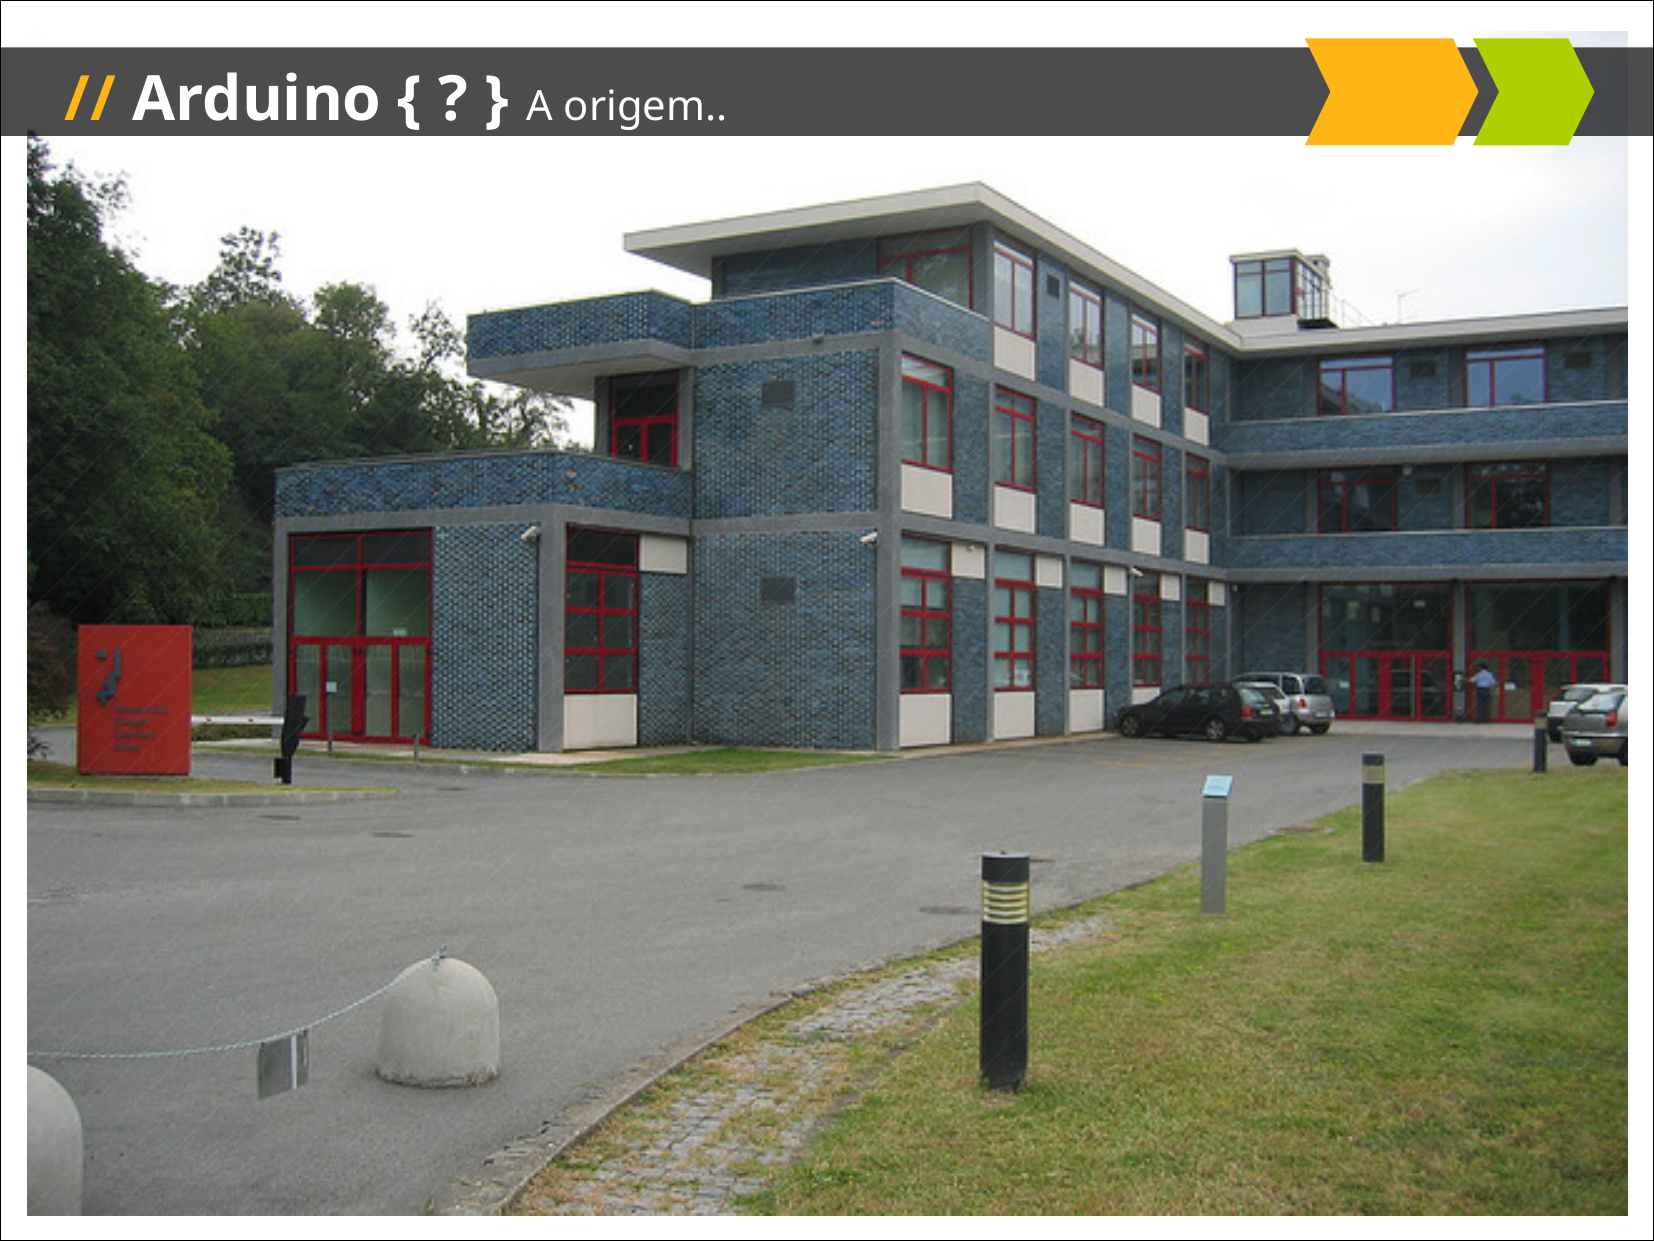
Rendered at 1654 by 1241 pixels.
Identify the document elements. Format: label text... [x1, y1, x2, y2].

text_box [0, 0, 1654, 1241]
text_box // Arduino { ? } A origem.. [49, 32, 769, 144]
